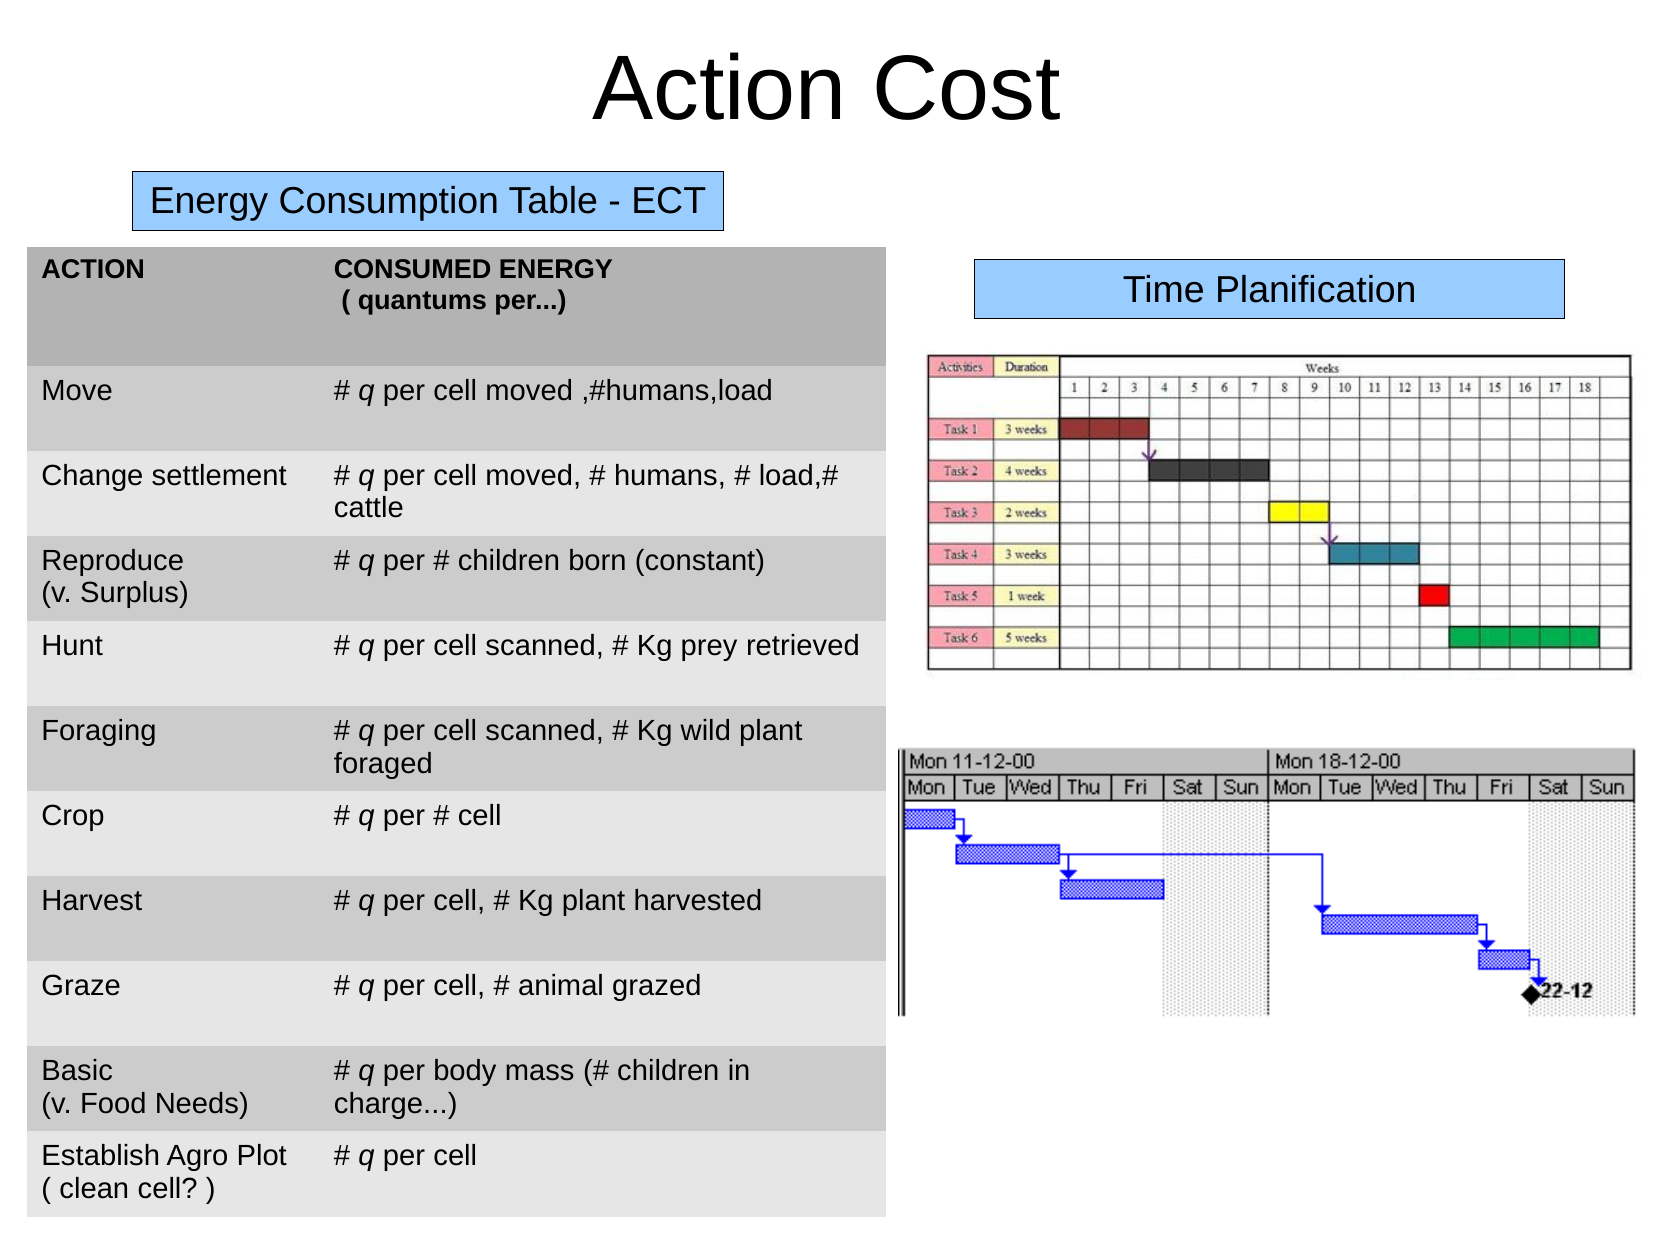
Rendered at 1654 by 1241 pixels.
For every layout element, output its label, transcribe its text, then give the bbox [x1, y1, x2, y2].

text_box Energy Consumption Table - ECT [132, 192, 724, 231]
table_header CONSUMED ENERGY ( quantums per...) [319, 247, 886, 366]
table_cell # q per cell [319, 1131, 886, 1217]
table_cell Foraging [27, 706, 319, 791]
table_cell # q per body mass (# children in charge...) [319, 1046, 886, 1131]
table_cell Harvest [27, 876, 319, 961]
table_cell # q per # children born (constant) [319, 536, 886, 621]
table_cell Establish Agro Plot ( clean cell? ) [27, 1131, 319, 1217]
table_cell Graze [27, 961, 319, 1046]
table_cell Change settlement [27, 451, 319, 536]
table_cell # q per cell moved, # humans, # load,# cattle [319, 451, 886, 536]
table_cell # q per cell moved ,#humans,load [319, 366, 886, 451]
table_cell # q per cell scanned, # Kg prey retrieved [319, 621, 886, 706]
text_box Time Planification [974, 259, 1565, 319]
table_cell # q per cell scanned, # Kg wild plant foraged [319, 706, 886, 791]
table_cell Reproduce (v. Surplus) [27, 536, 319, 621]
table_cell Move [27, 366, 319, 451]
table_cell Basic (v. Food Needs) [27, 1046, 319, 1131]
table_cell # q per # cell [319, 791, 886, 876]
table_cell # q per cell, # animal grazed [319, 961, 886, 1046]
picture [898, 741, 1641, 1022]
table_cell # q per cell, # Kg plant harvested [319, 876, 886, 961]
table_cell Hunt [27, 621, 319, 706]
picture [924, 351, 1642, 680]
table_cell Crop [27, 791, 319, 876]
title Action Cost [82, 0, 1571, 192]
table_header ACTION [27, 247, 319, 366]
